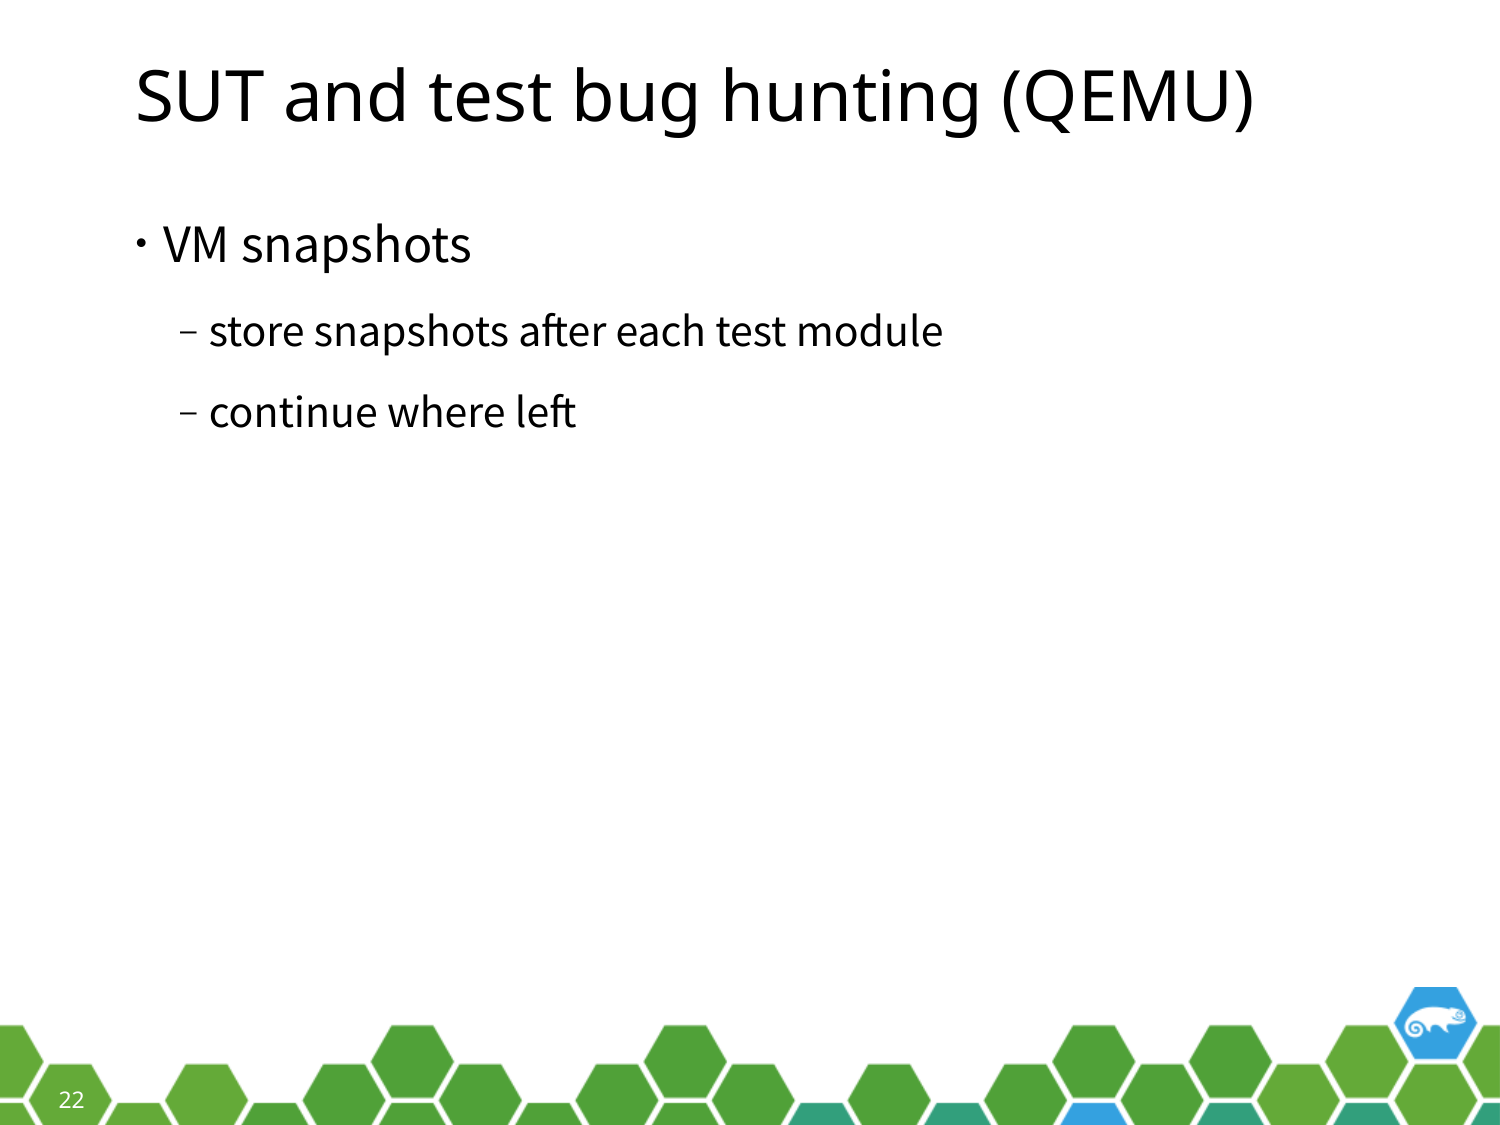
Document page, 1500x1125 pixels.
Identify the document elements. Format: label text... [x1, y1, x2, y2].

list VM snapshots store snapshots after each test module continue where left [135, 208, 1372, 862]
title SUT and test bug hunting (QEMU) [135, 12, 1372, 175]
picture [0, 987, 1500, 1125]
